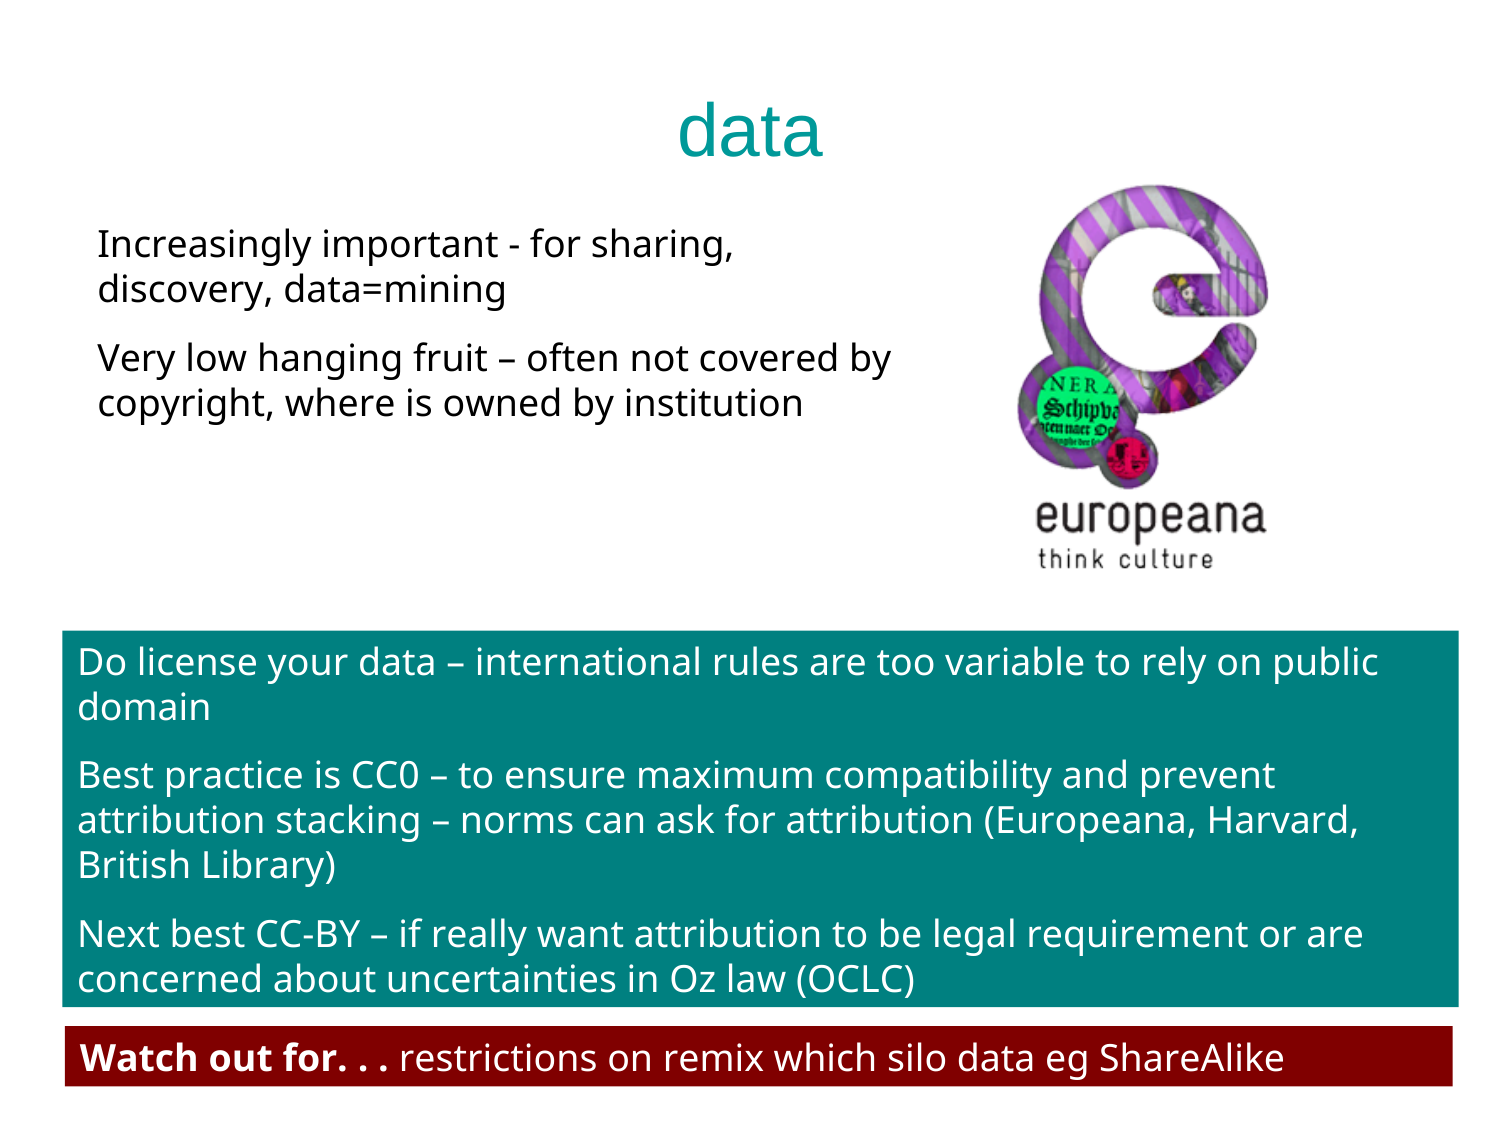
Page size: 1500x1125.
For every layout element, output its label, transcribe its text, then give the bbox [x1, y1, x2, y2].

picture [1004, 181, 1294, 579]
text_box Watch out for. . . restrictions on remix which silo data eg ShareAlike [64, 1026, 1453, 1087]
title data [75, 45, 1426, 209]
text_box Increasingly important - for sharing, discovery, data=mining Very low hanging fruit – often not covered by copyright, where is owned by institution [82, 212, 910, 432]
text_box Do license your data – international rules are too variable to rely on public domain Best practice is CC0 – to ensure maximum compatibility and prevent attribution stacking – norms can ask for attribution (Europeana, Harvard, British Library) Next best CC-BY – if really want attribution to be legal requirement or are concerned about uncertainties in Oz law (OCLC) [62, 630, 1459, 1008]
